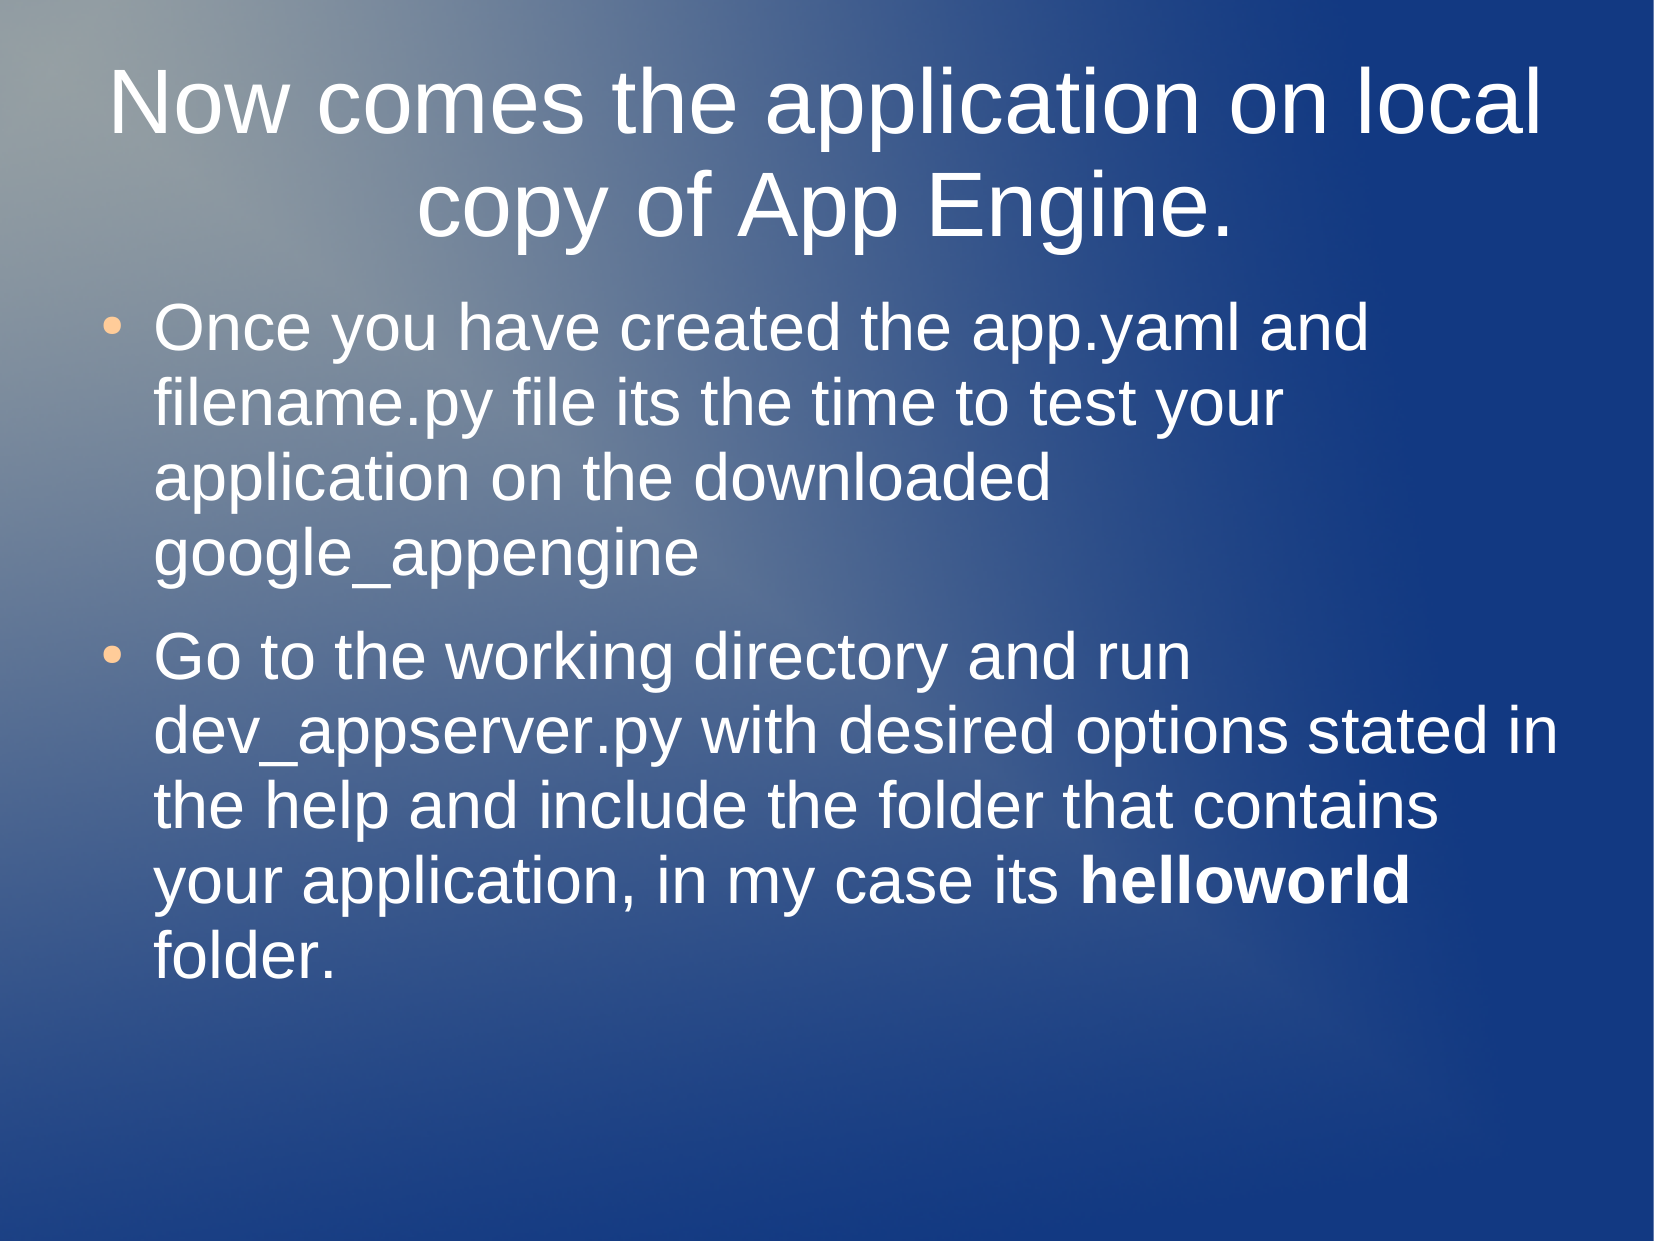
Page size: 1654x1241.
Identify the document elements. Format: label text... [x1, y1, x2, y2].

picture [0, 0, 1654, 1241]
title Now comes the application on local copy of App Engine. [82, 50, 1571, 256]
list Once you have created the app.yaml and filename.py file its the time to test your application on the downloaded google_appengine Go to the working directory and run dev_appserver.py with desired options stated in the help and include the folder that contains your application, in my case its helloworld folder. [82, 290, 1571, 1094]
